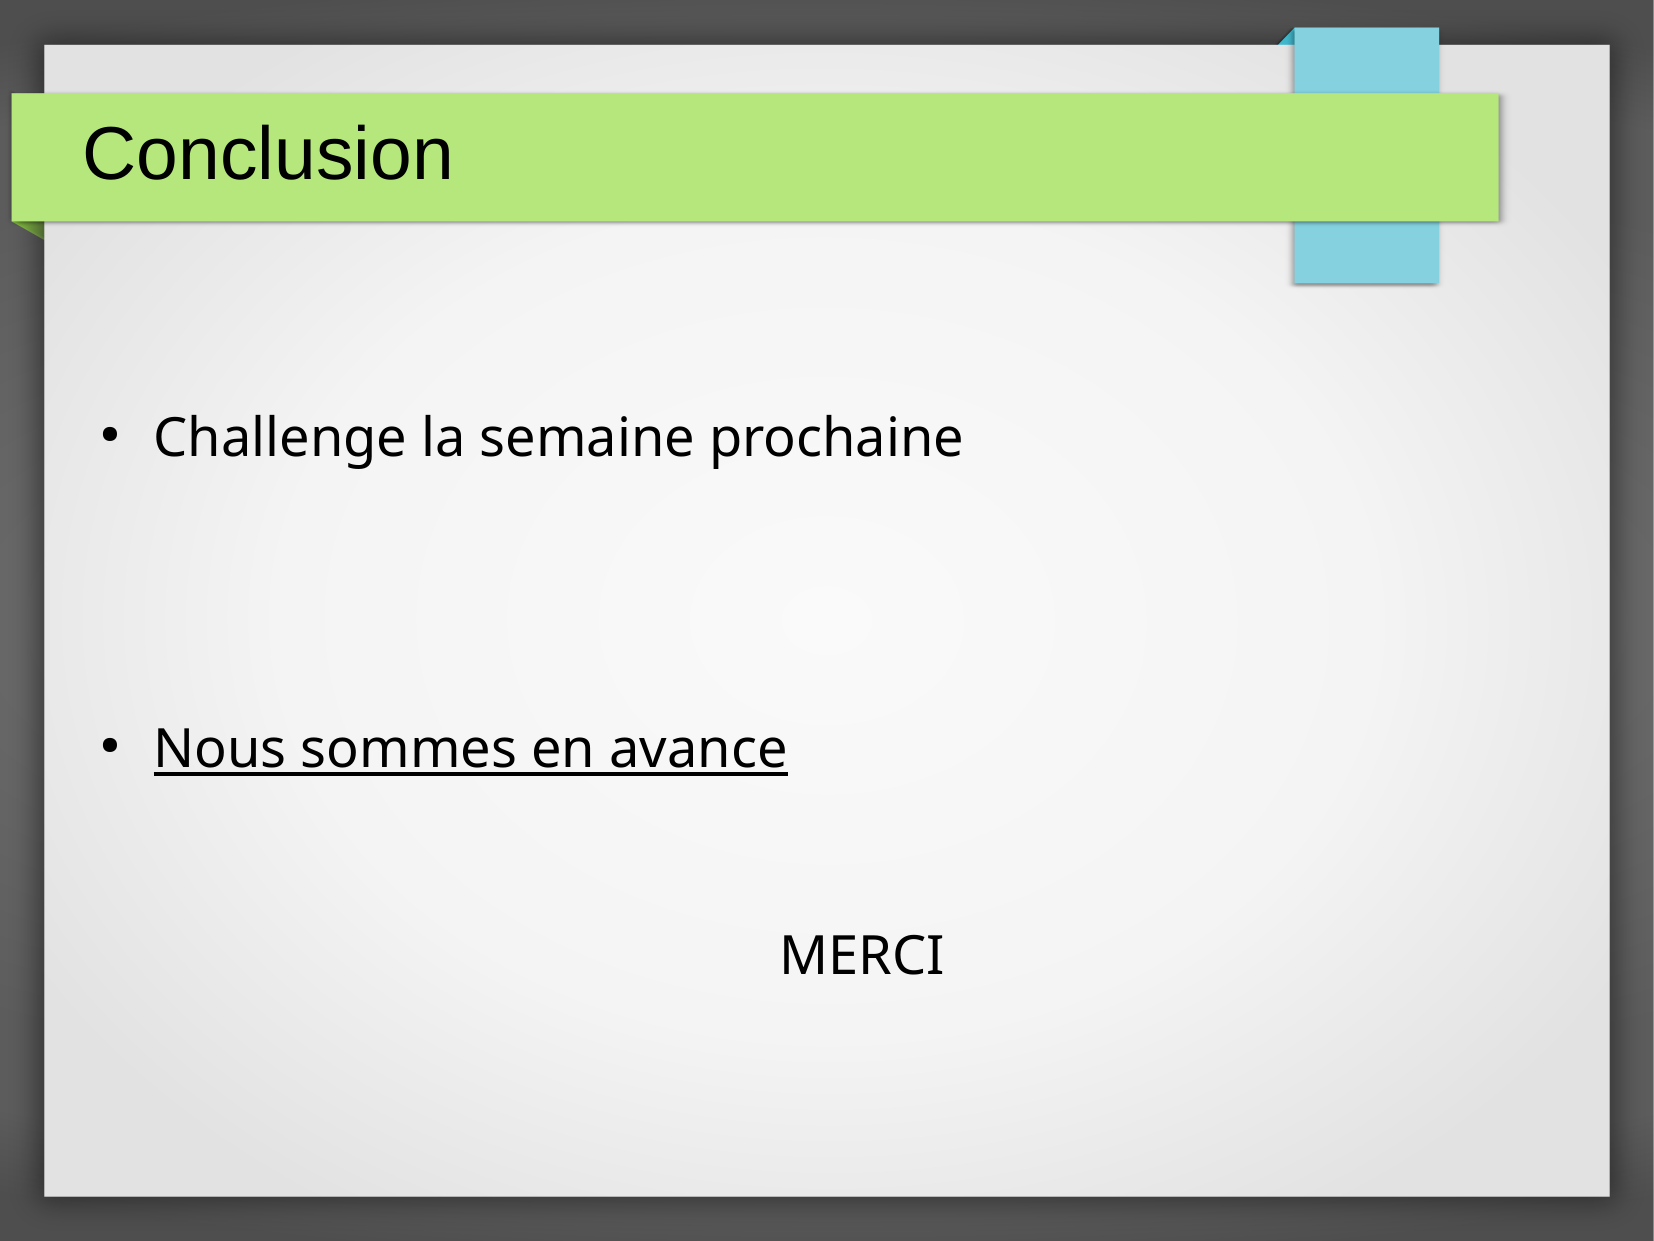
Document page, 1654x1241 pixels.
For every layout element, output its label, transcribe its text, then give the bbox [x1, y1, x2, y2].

picture [0, 0, 1654, 1241]
list Challenge la semaine prochaine Nous sommes en avance MERCI [82, 295, 1571, 1015]
title Conclusion [82, 94, 1264, 213]
